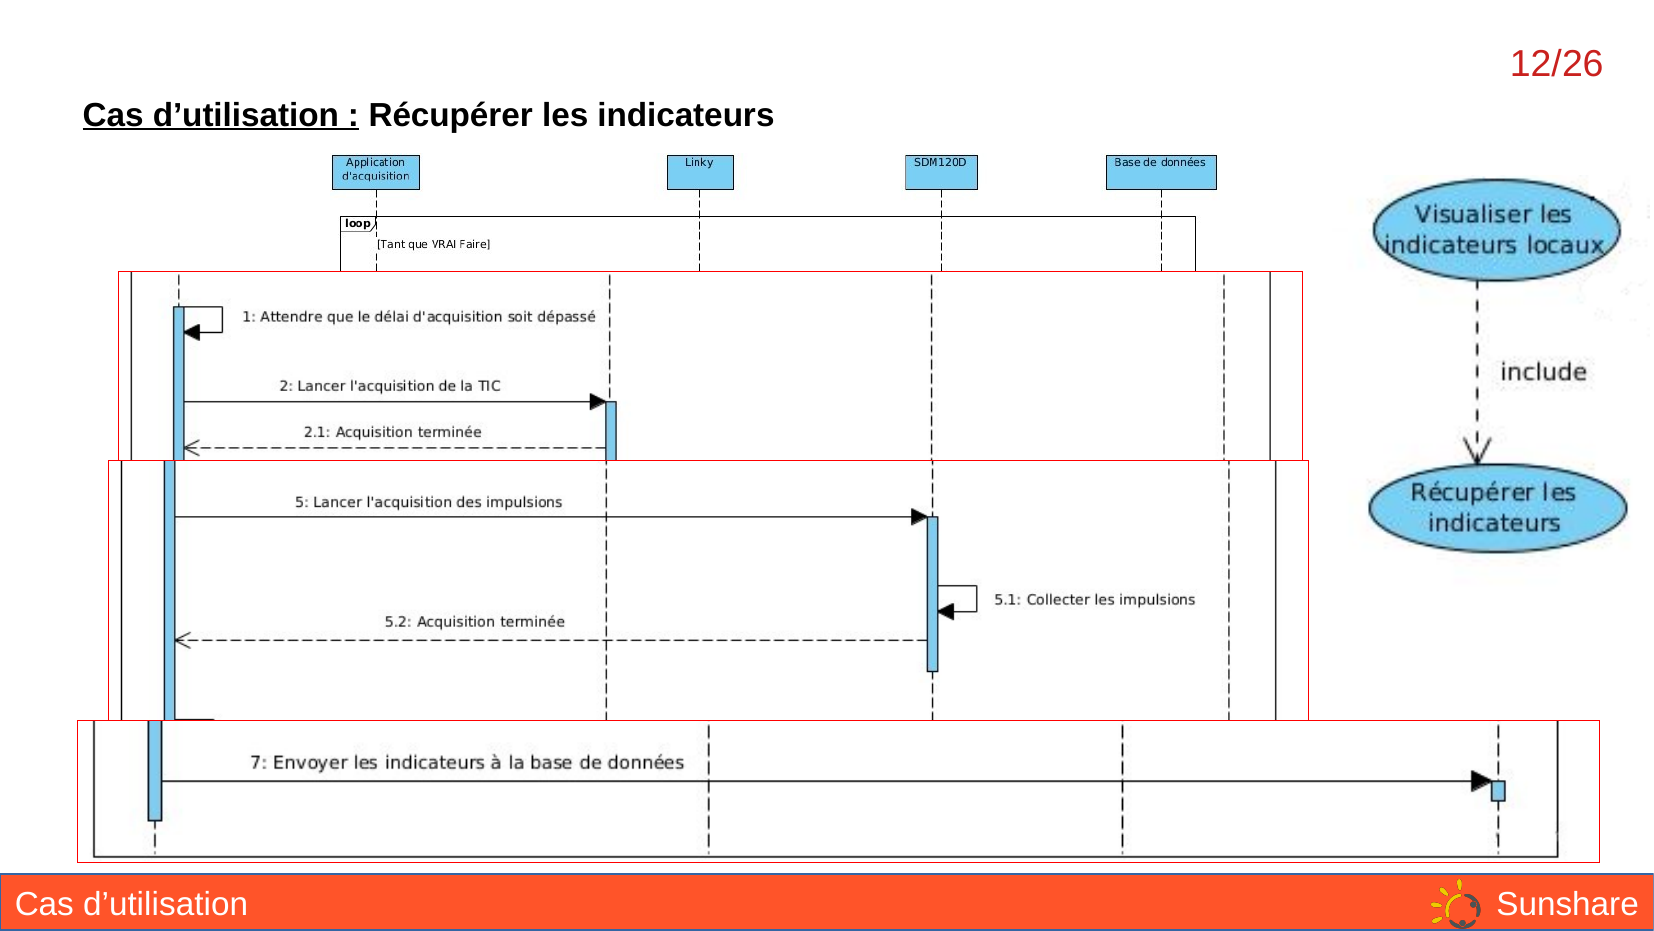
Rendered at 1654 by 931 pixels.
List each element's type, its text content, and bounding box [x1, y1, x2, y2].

picture [1332, 175, 1650, 591]
picture [1429, 877, 1483, 931]
title Cas d’utilisation : Récupérer les indicateurs [82, 37, 1571, 193]
picture [77, 153, 1600, 863]
text_box Cas d’utilisation [0, 874, 367, 931]
